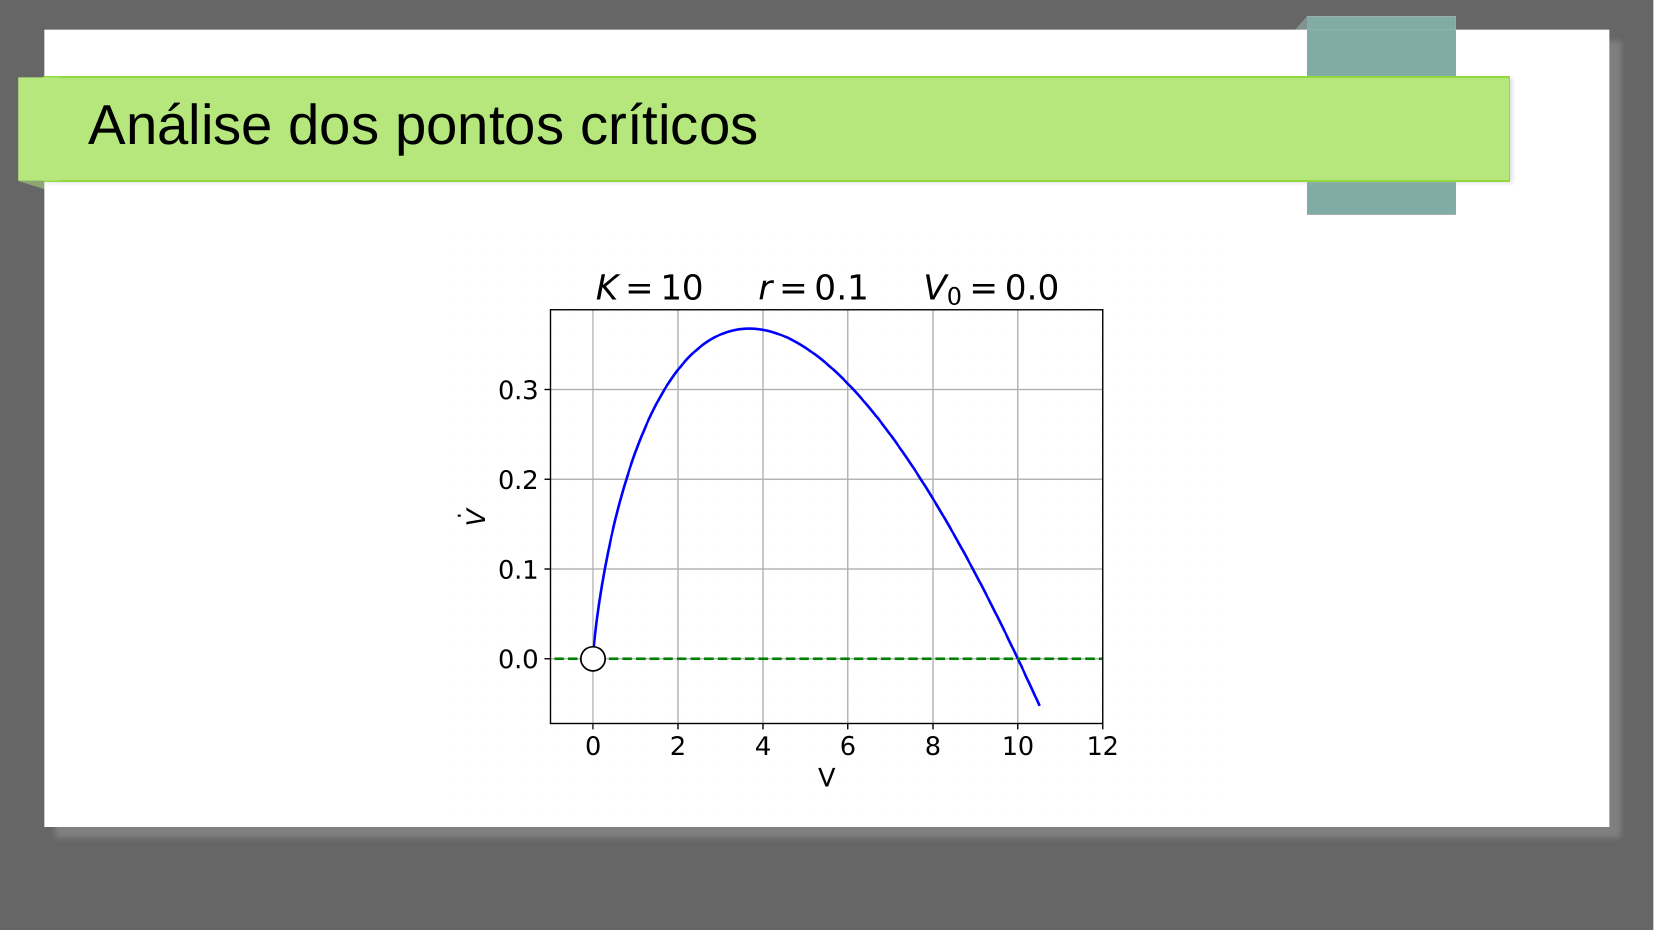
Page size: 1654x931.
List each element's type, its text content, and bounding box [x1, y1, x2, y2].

picture [432, 221, 1221, 812]
title Análise dos pontos críticos [88, 73, 1506, 178]
